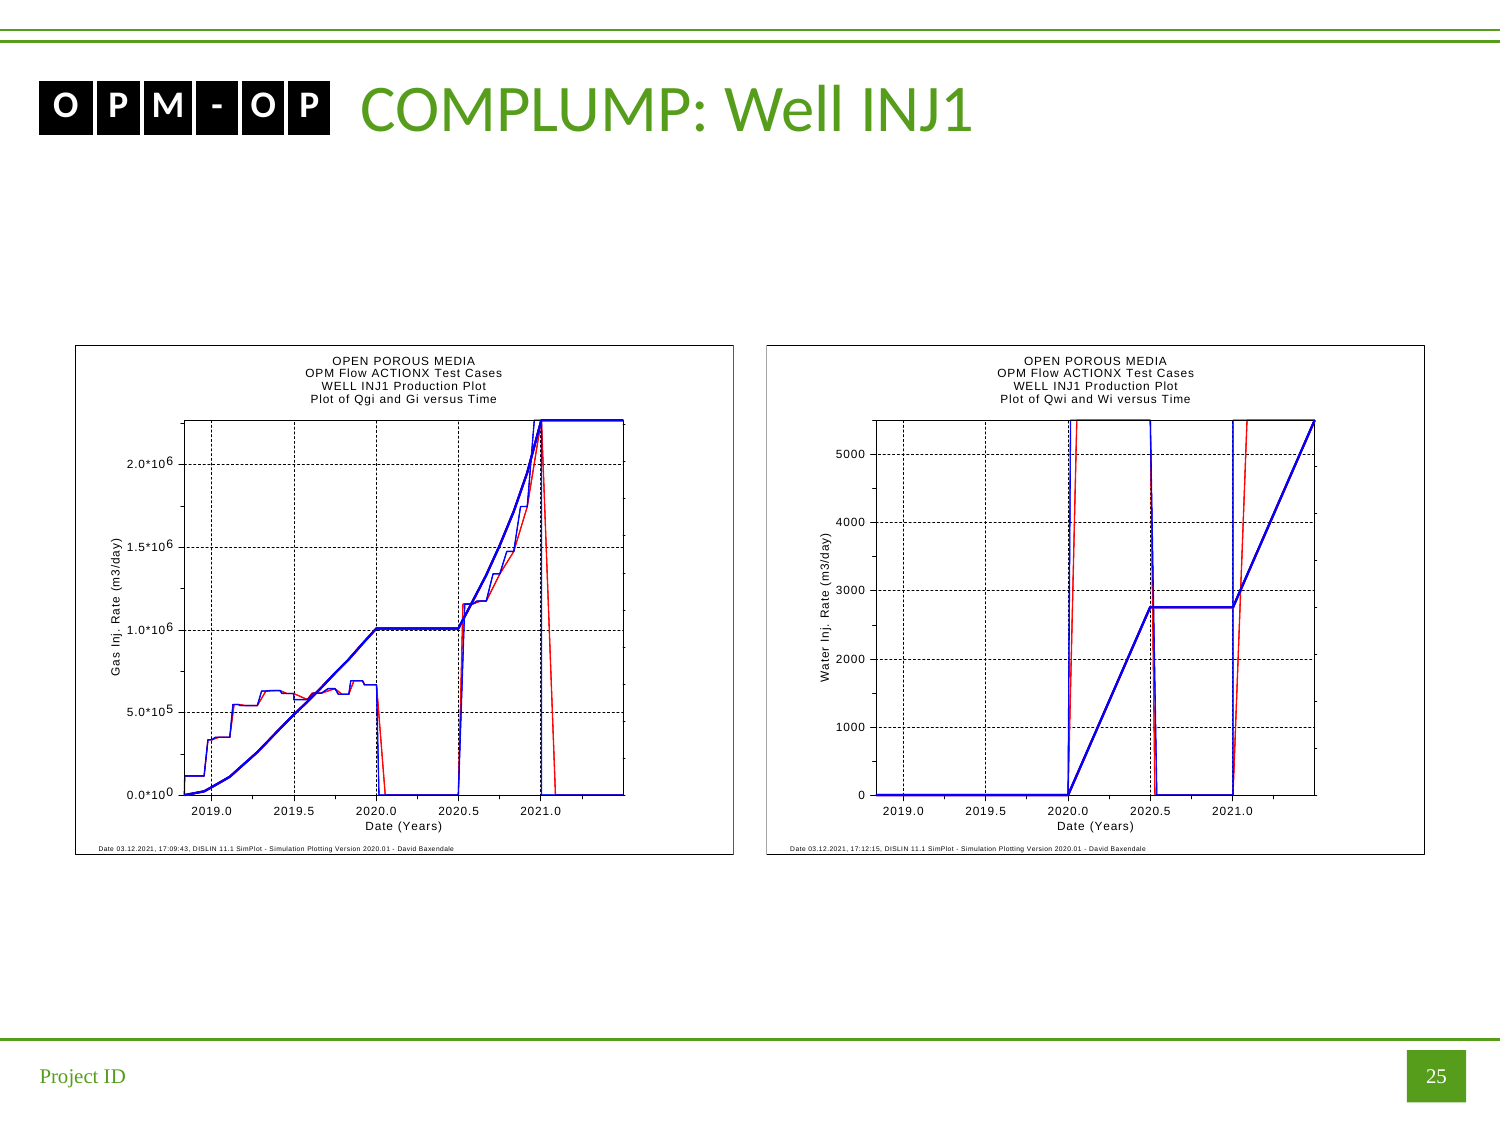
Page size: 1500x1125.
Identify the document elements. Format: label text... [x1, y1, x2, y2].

title COMPLUMP: Well iNJ1 [360, 77, 1425, 153]
picture [74, 345, 734, 855]
picture [766, 345, 1426, 855]
